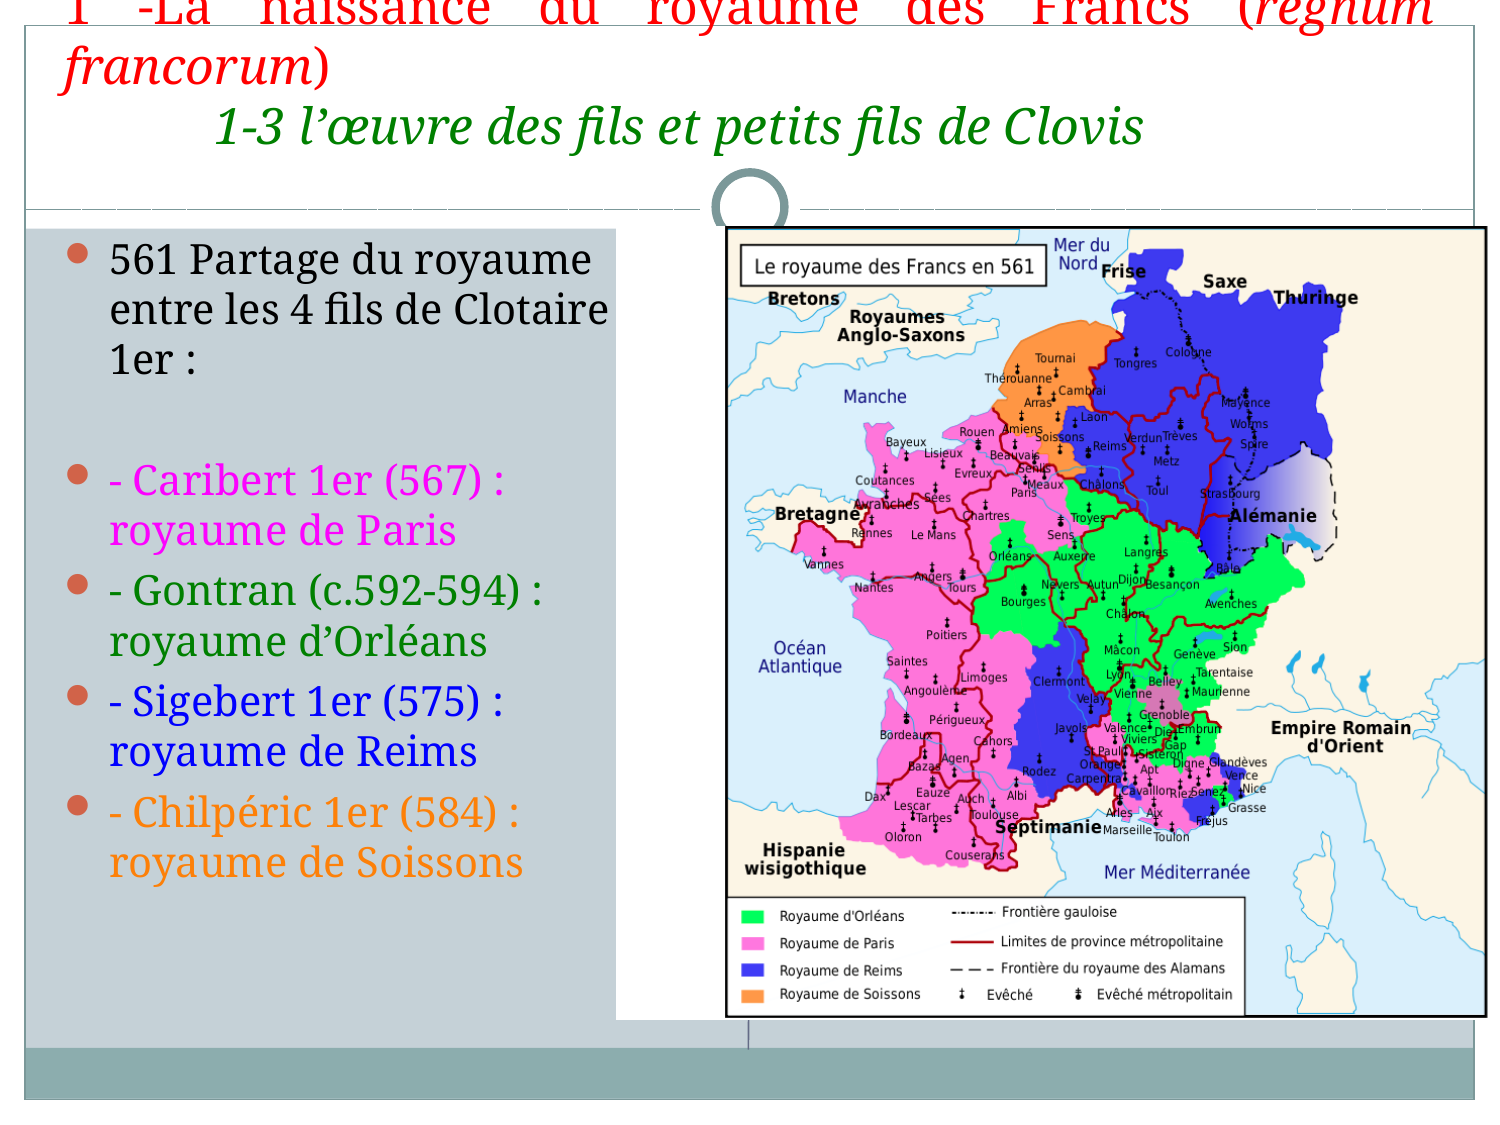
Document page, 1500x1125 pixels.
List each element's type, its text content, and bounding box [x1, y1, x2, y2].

title 1 -La naissance du royaume des Francs (regnum francorum) 1-3 l’œuvre des fils et petits fils de Clovis [49, 37, 1450, 162]
picture [616, 226, 1500, 1020]
list 561 Partage du royaume entre les 4 fils de Clotaire 1er : - Caribert 1er (567) : royaume de Paris - Gontran (c.592-594) : royaume d’Orléans - Sigebert 1er (575) : royaume de Reims - Chilpéric 1er (584) : royaume de Soissons [49, 224, 653, 993]
